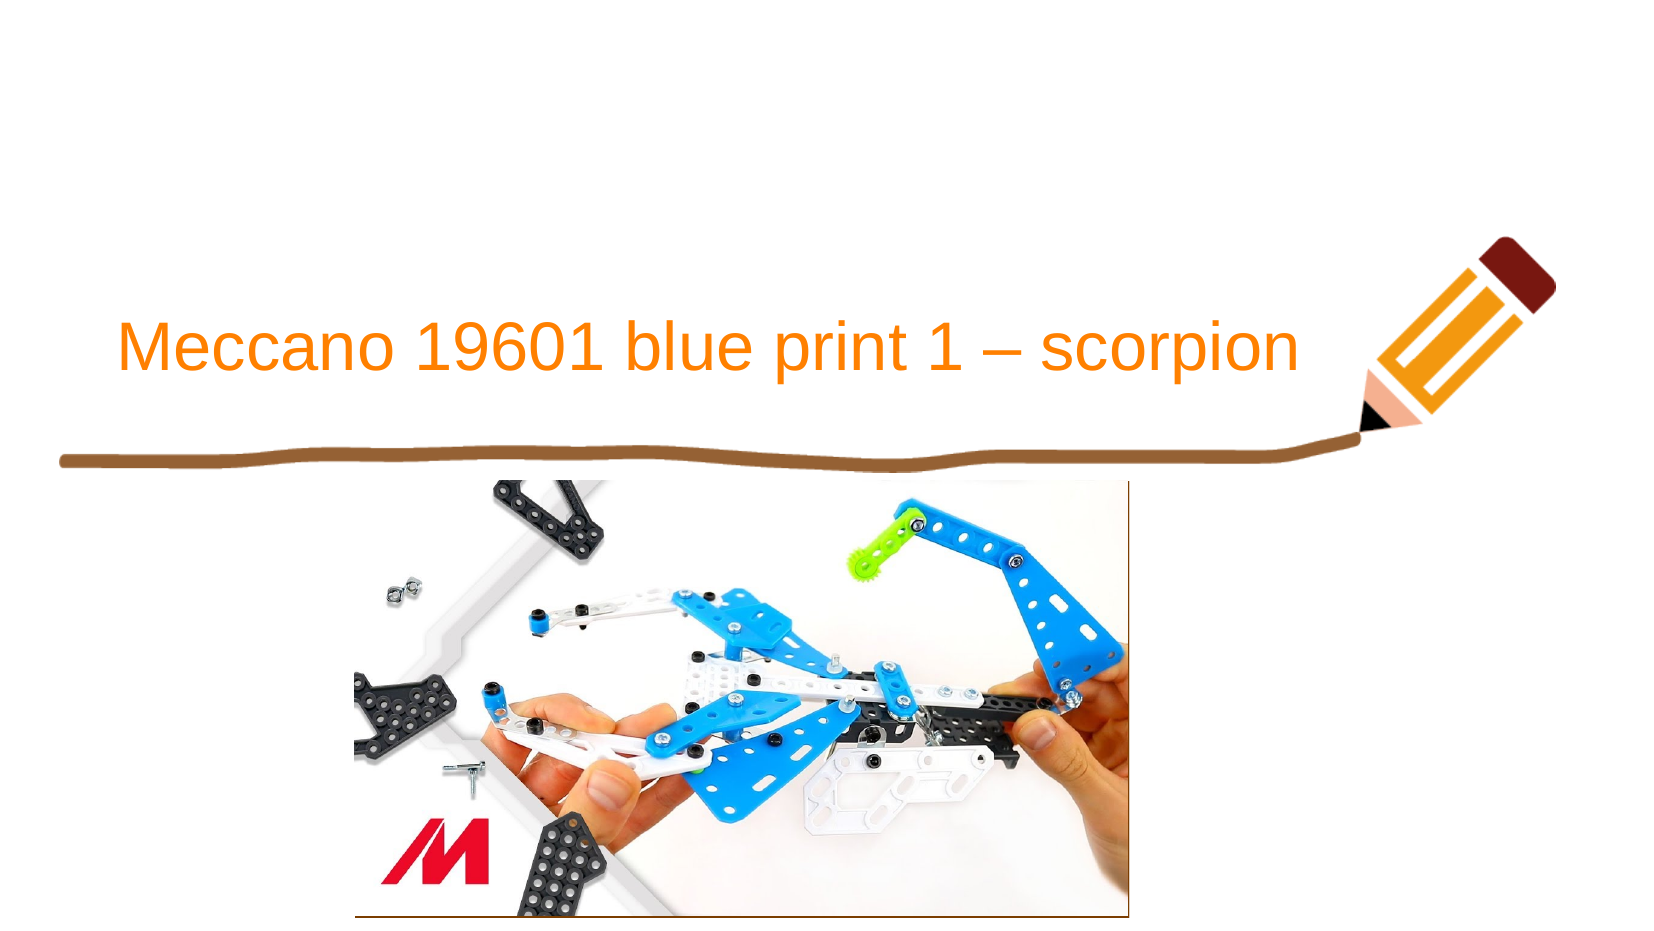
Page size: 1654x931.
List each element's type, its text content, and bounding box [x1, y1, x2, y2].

picture [354, 480, 1128, 916]
title Meccano 19601 blue print 1 – scorpion [88, 265, 1329, 429]
picture [59, 236, 1556, 473]
